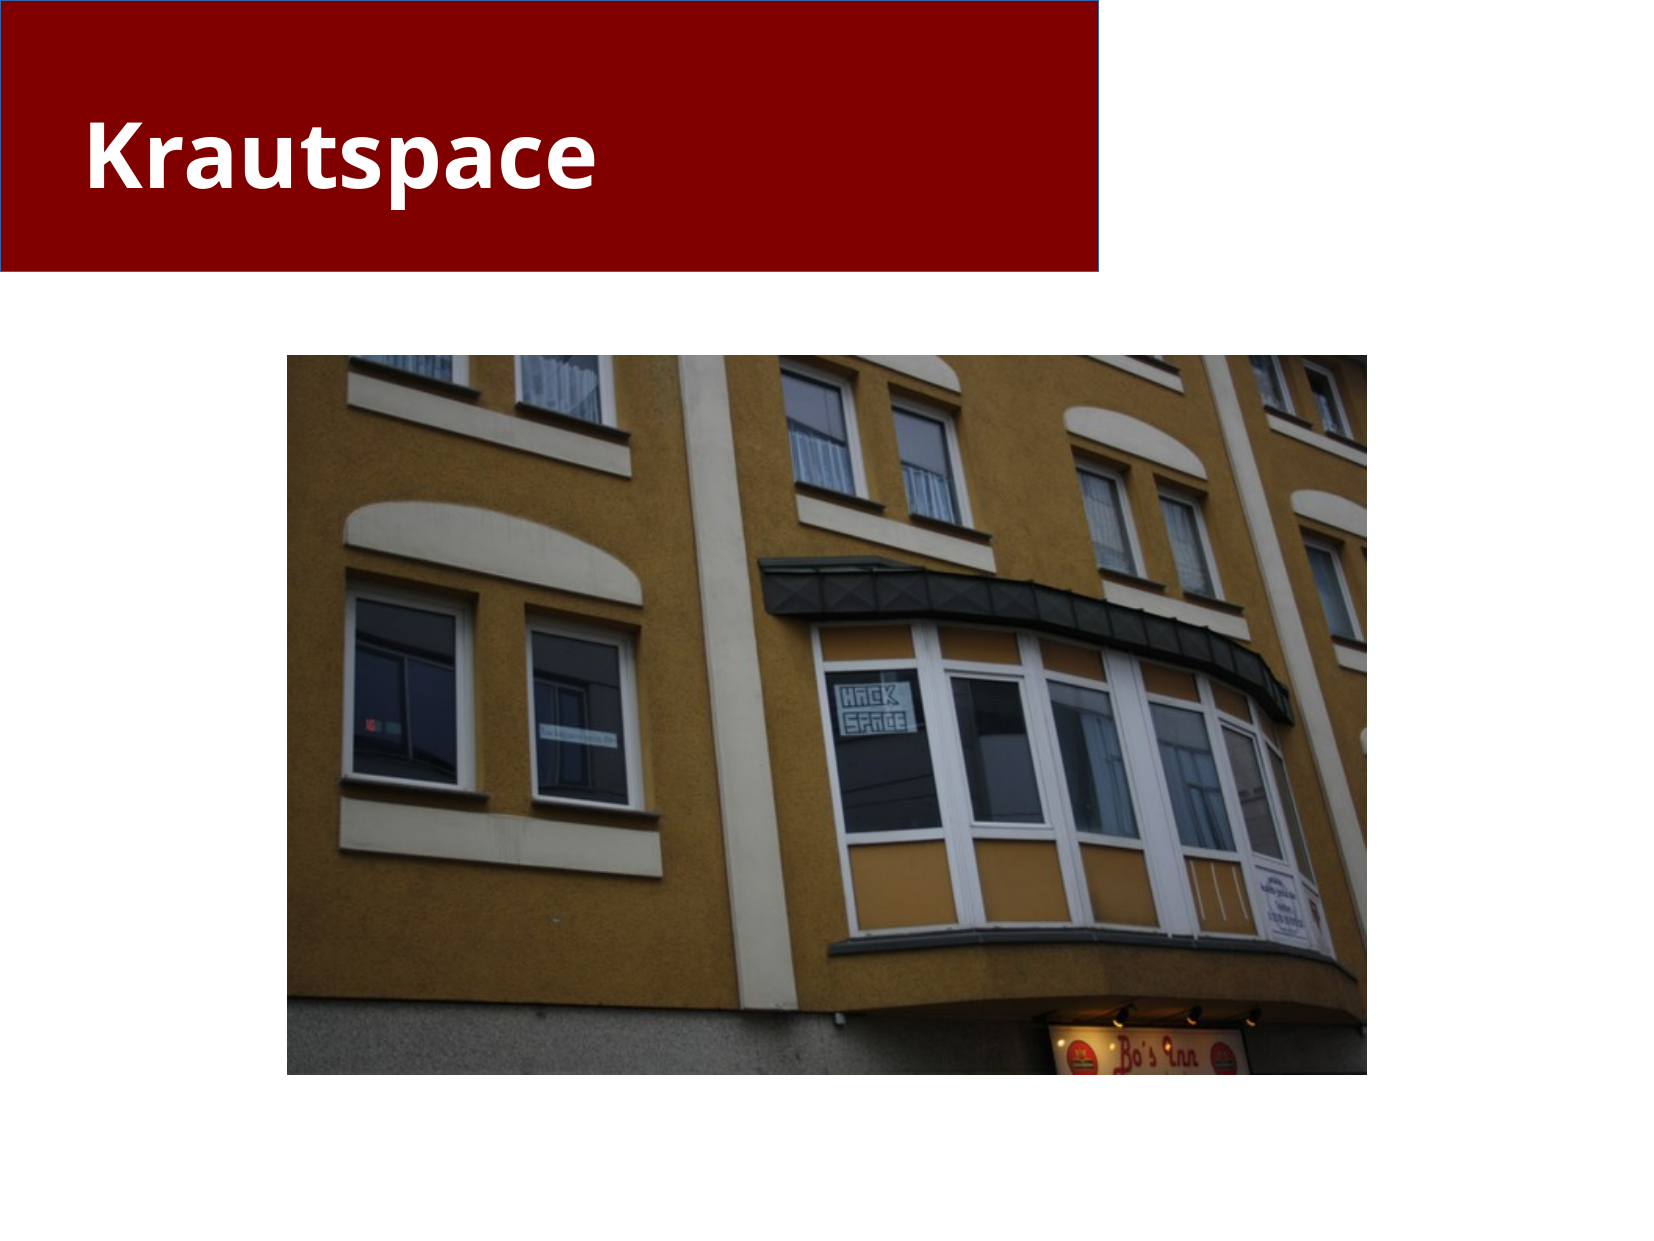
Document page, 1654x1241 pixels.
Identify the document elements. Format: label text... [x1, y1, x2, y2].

title Krautspace [82, 49, 1028, 257]
picture [287, 355, 1367, 1075]
